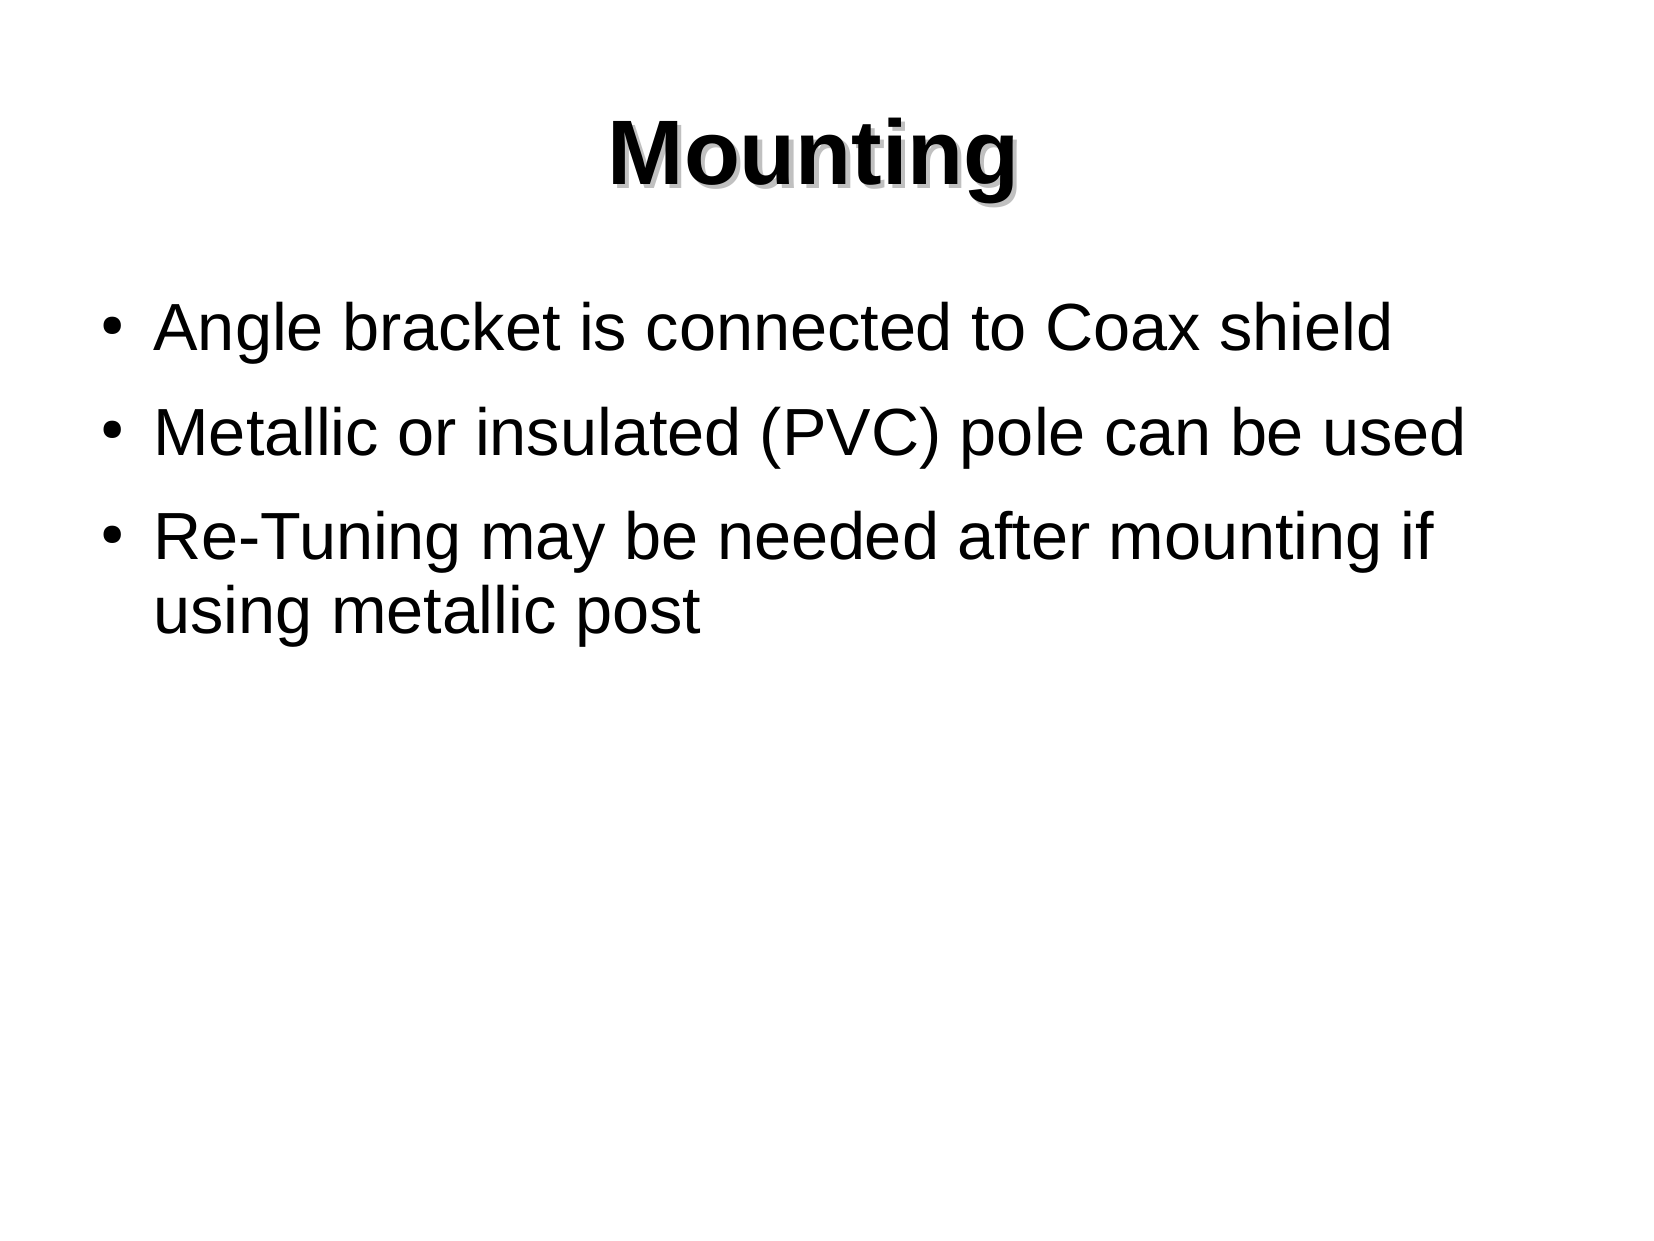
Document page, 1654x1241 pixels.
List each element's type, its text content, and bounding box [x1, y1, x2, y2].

list Angle bracket is connected to Coax shield Metallic or insulated (PVC) pole can be used Re-Tuning may be needed after mounting if using metallic post [82, 290, 1571, 1010]
title Mounting [82, 49, 1571, 257]
